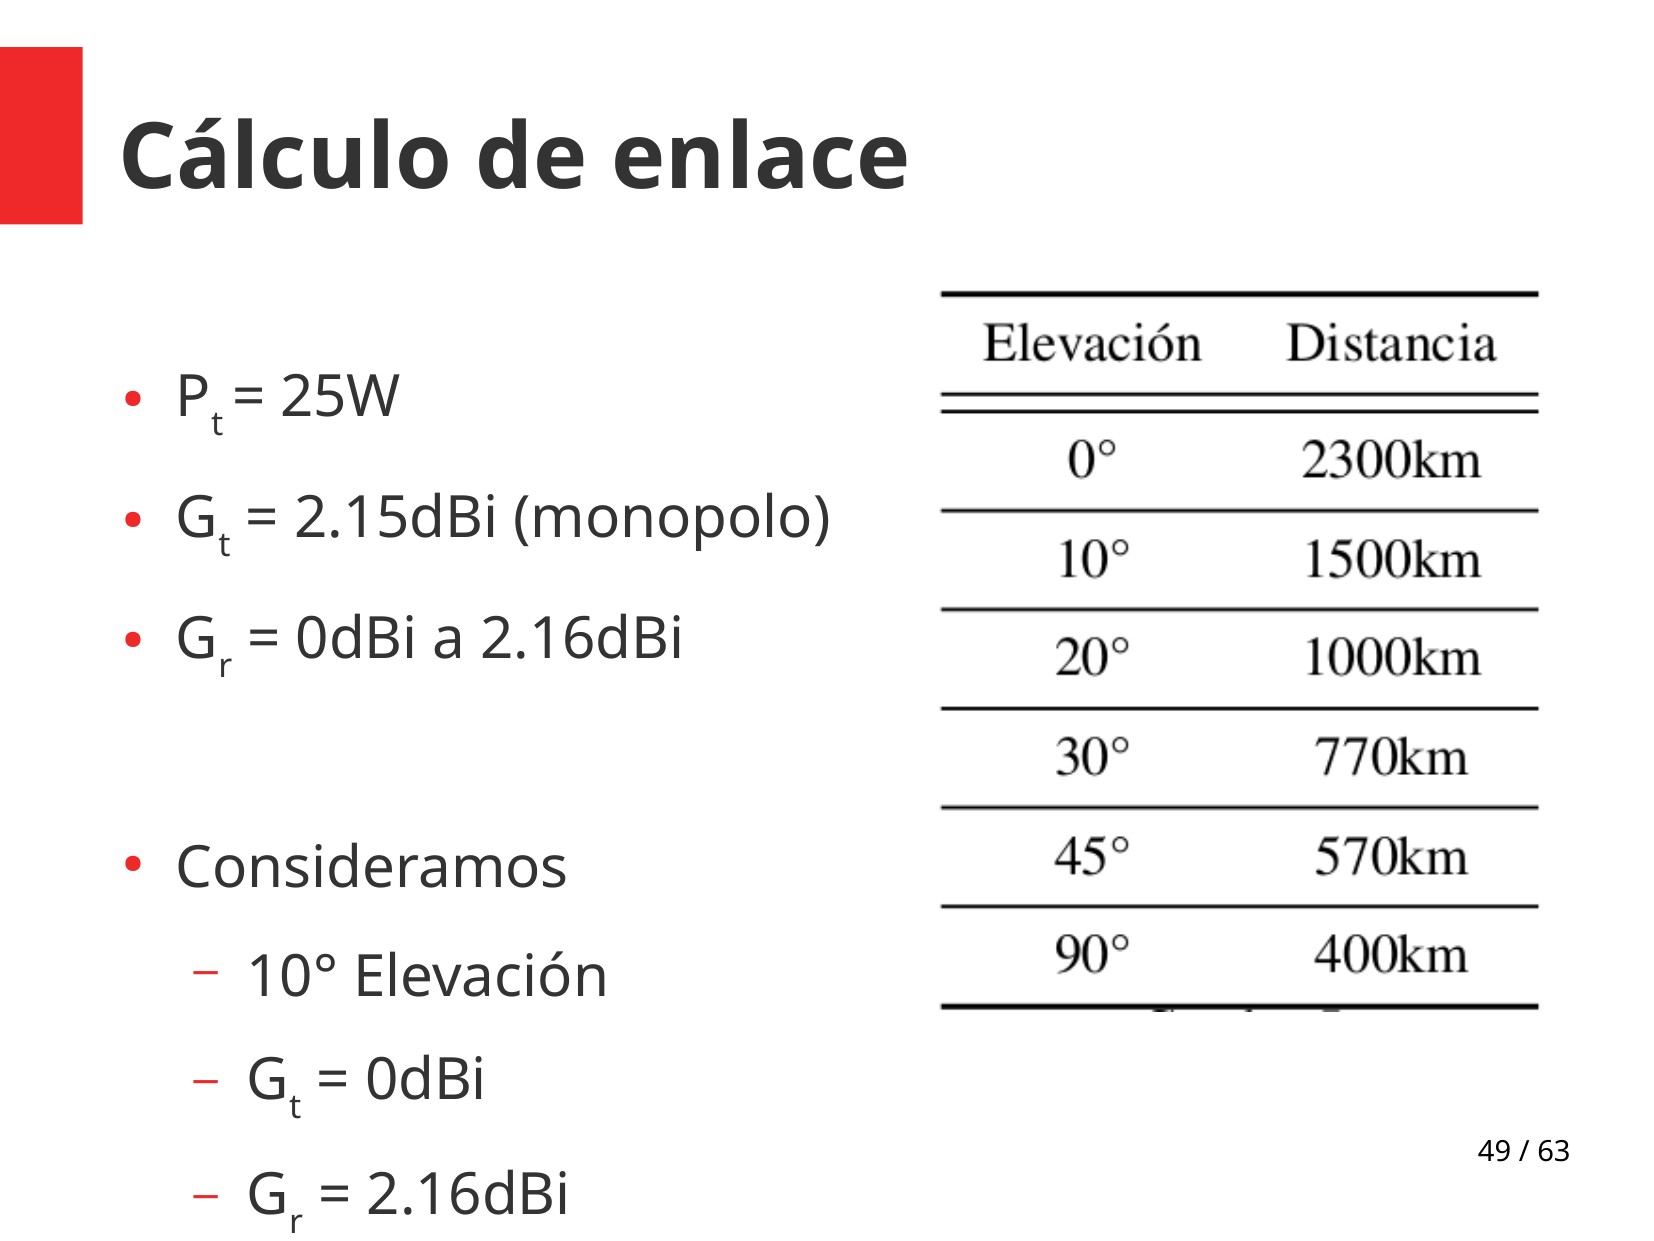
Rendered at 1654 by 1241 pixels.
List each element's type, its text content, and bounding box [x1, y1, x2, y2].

picture [927, 284, 1552, 1013]
list Pt = 25W Gt = 2.15dBi (monopolo) Gr = 0dBi a 2.16dBi Consideramos 10° Elevación Gt = 0dBi Gr = 2.16dBi [105, 354, 1523, 1074]
title Cálculo de enlace [118, 49, 1571, 257]
